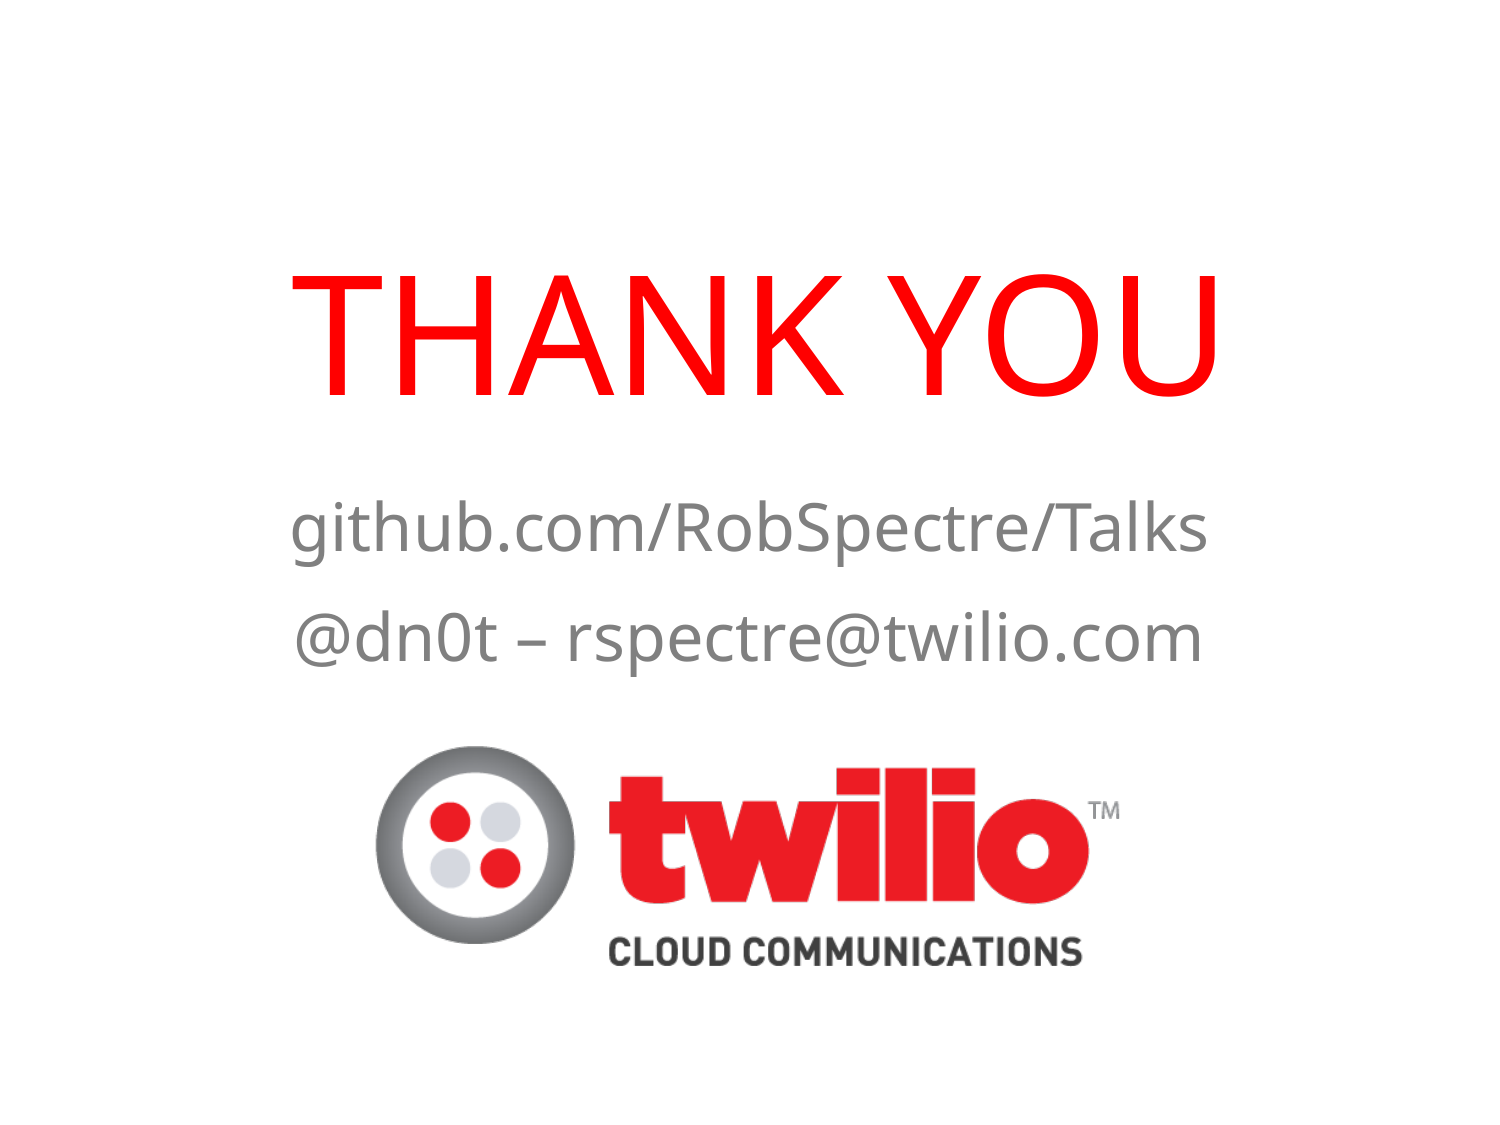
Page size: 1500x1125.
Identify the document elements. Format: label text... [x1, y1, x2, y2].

title THANK YOU [22, 176, 1500, 481]
list github.com/RobSpectre/Talks @dn0t – rspectre@twilio.com [112, 424, 1388, 736]
picture [354, 736, 1146, 993]
